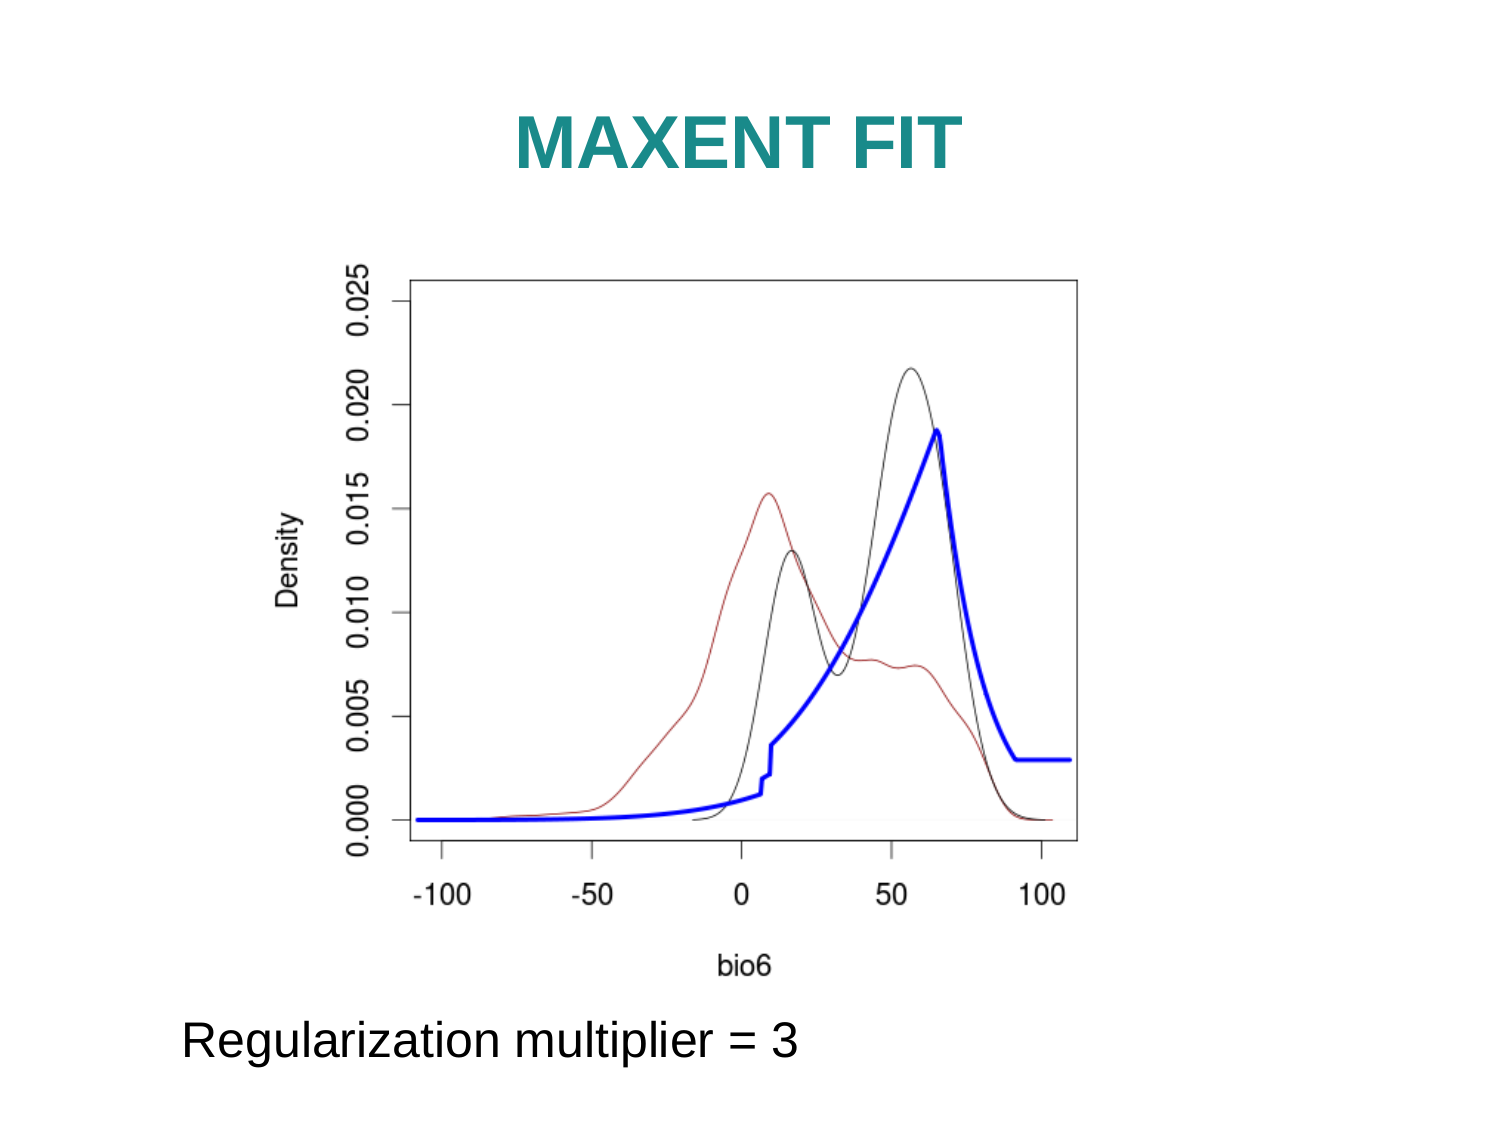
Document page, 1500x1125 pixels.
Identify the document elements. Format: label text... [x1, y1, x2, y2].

title MAXENT FIT [45, 68, 1433, 218]
text_box Regularization multiplier = 3 [167, 1000, 1285, 1076]
picture [265, 218, 1152, 1000]
